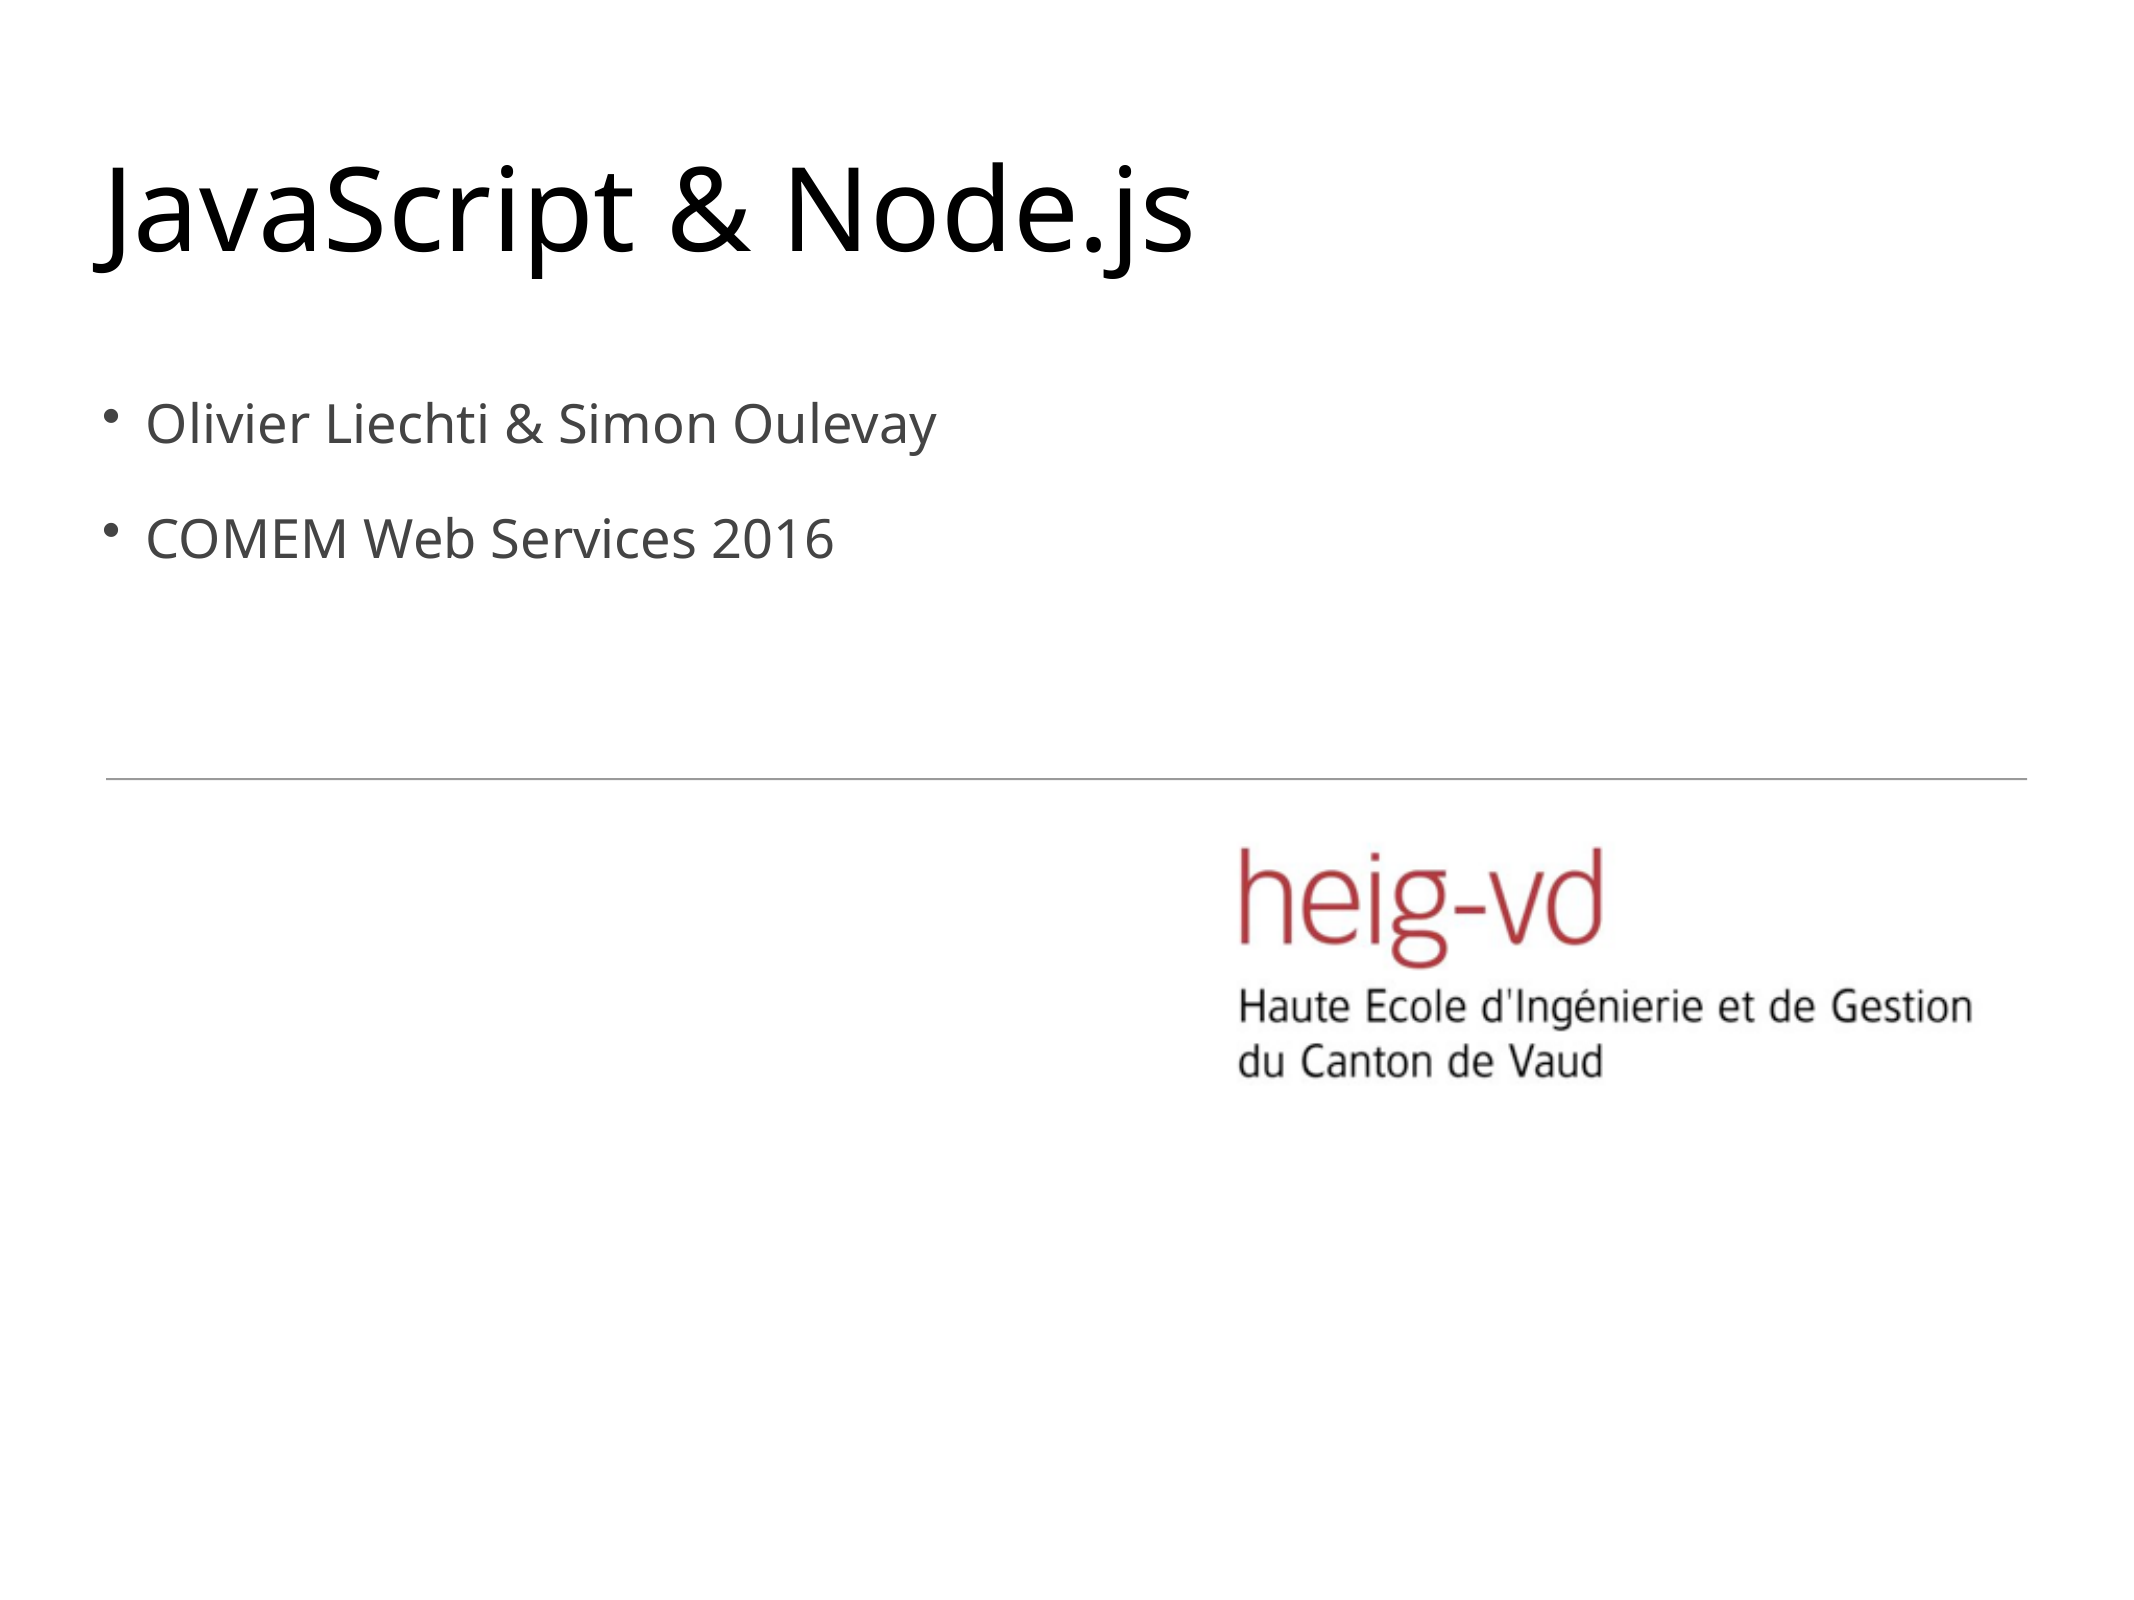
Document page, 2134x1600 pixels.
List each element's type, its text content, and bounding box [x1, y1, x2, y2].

title JavaScript & Node.js [93, 54, 2040, 284]
subtitle Olivier Liechti & Simon Oulevay COMEM Web Services 2016 [93, 381, 2040, 1459]
